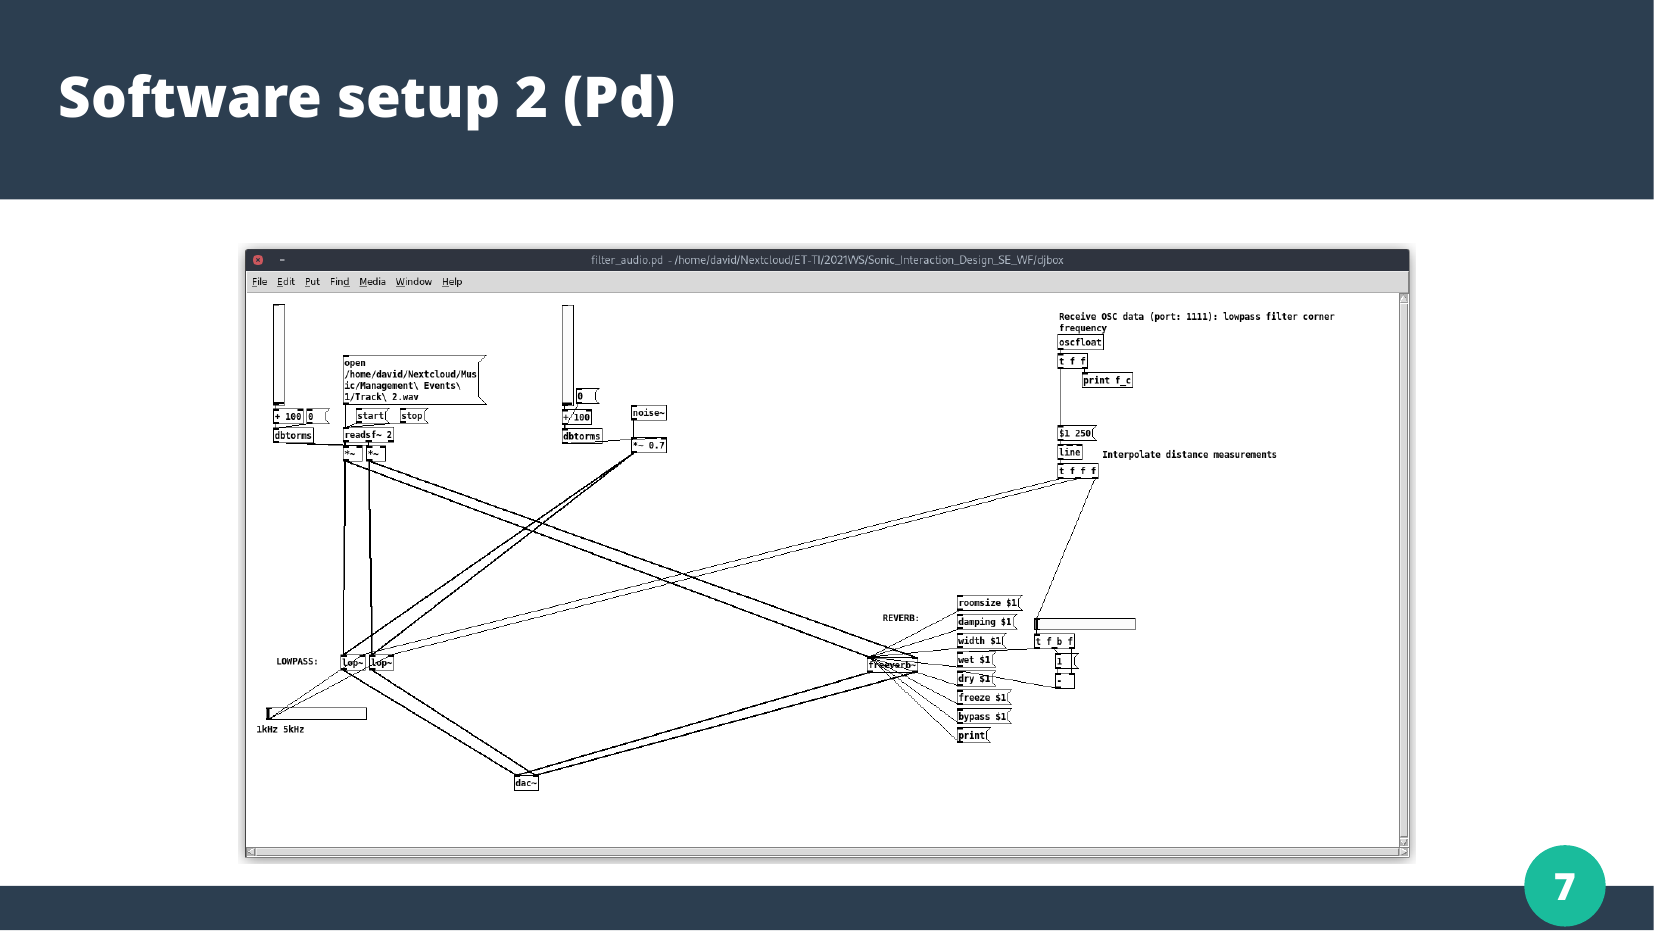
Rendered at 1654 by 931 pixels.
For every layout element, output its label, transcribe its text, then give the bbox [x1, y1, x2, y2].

picture [238, 243, 1416, 864]
title Software setup 2 (Pd) [59, 37, 1595, 155]
